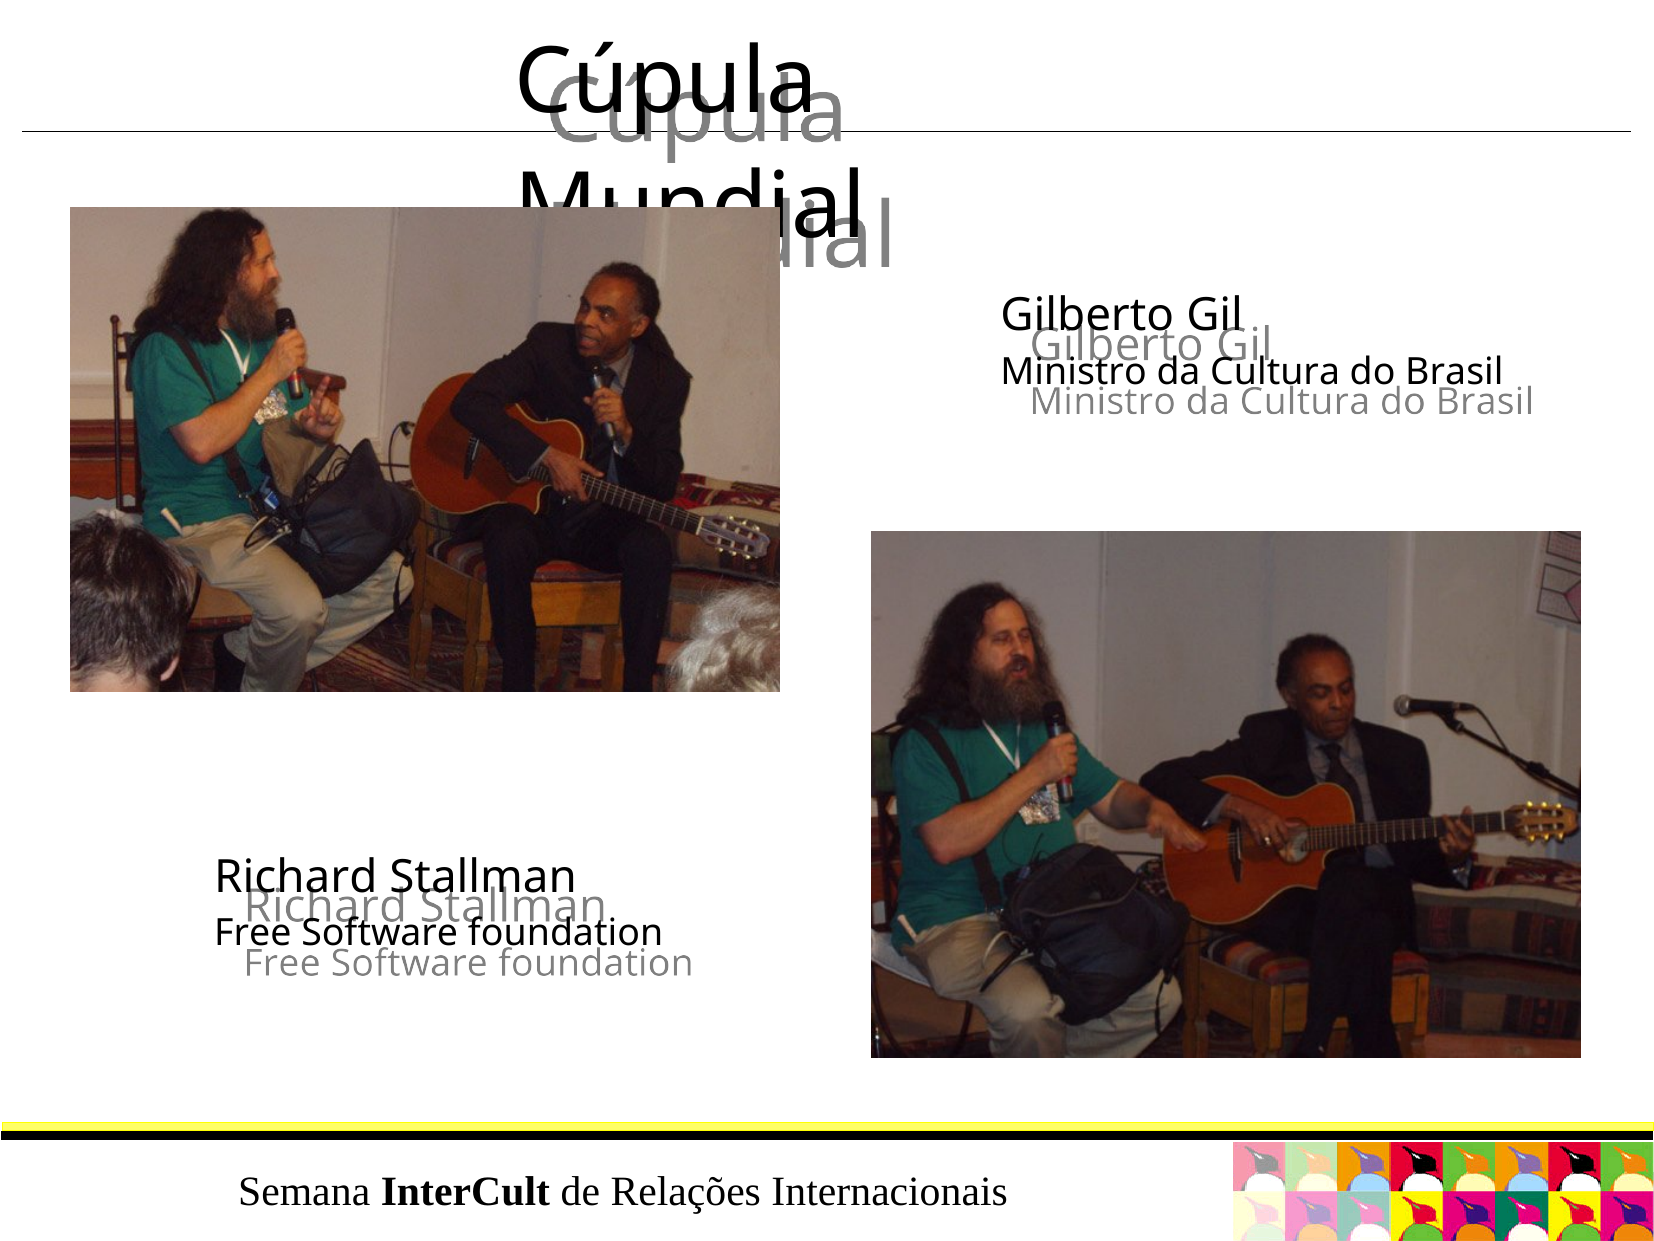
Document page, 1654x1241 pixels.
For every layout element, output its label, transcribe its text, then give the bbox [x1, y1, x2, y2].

picture [70, 207, 780, 692]
text_box Gilberto Gil Ministro da Cultura do Brasil [1000, 281, 1509, 383]
text_box Cúpula Mundial [514, 14, 1167, 125]
picture [871, 531, 1581, 1058]
chart [1233, 1142, 1654, 1241]
text_box Richard Stallman Free Software foundation [214, 843, 723, 944]
text_box Semana InterCult de Relações Internacionais [238, 1168, 1009, 1217]
text_box [1, 1122, 1654, 1140]
